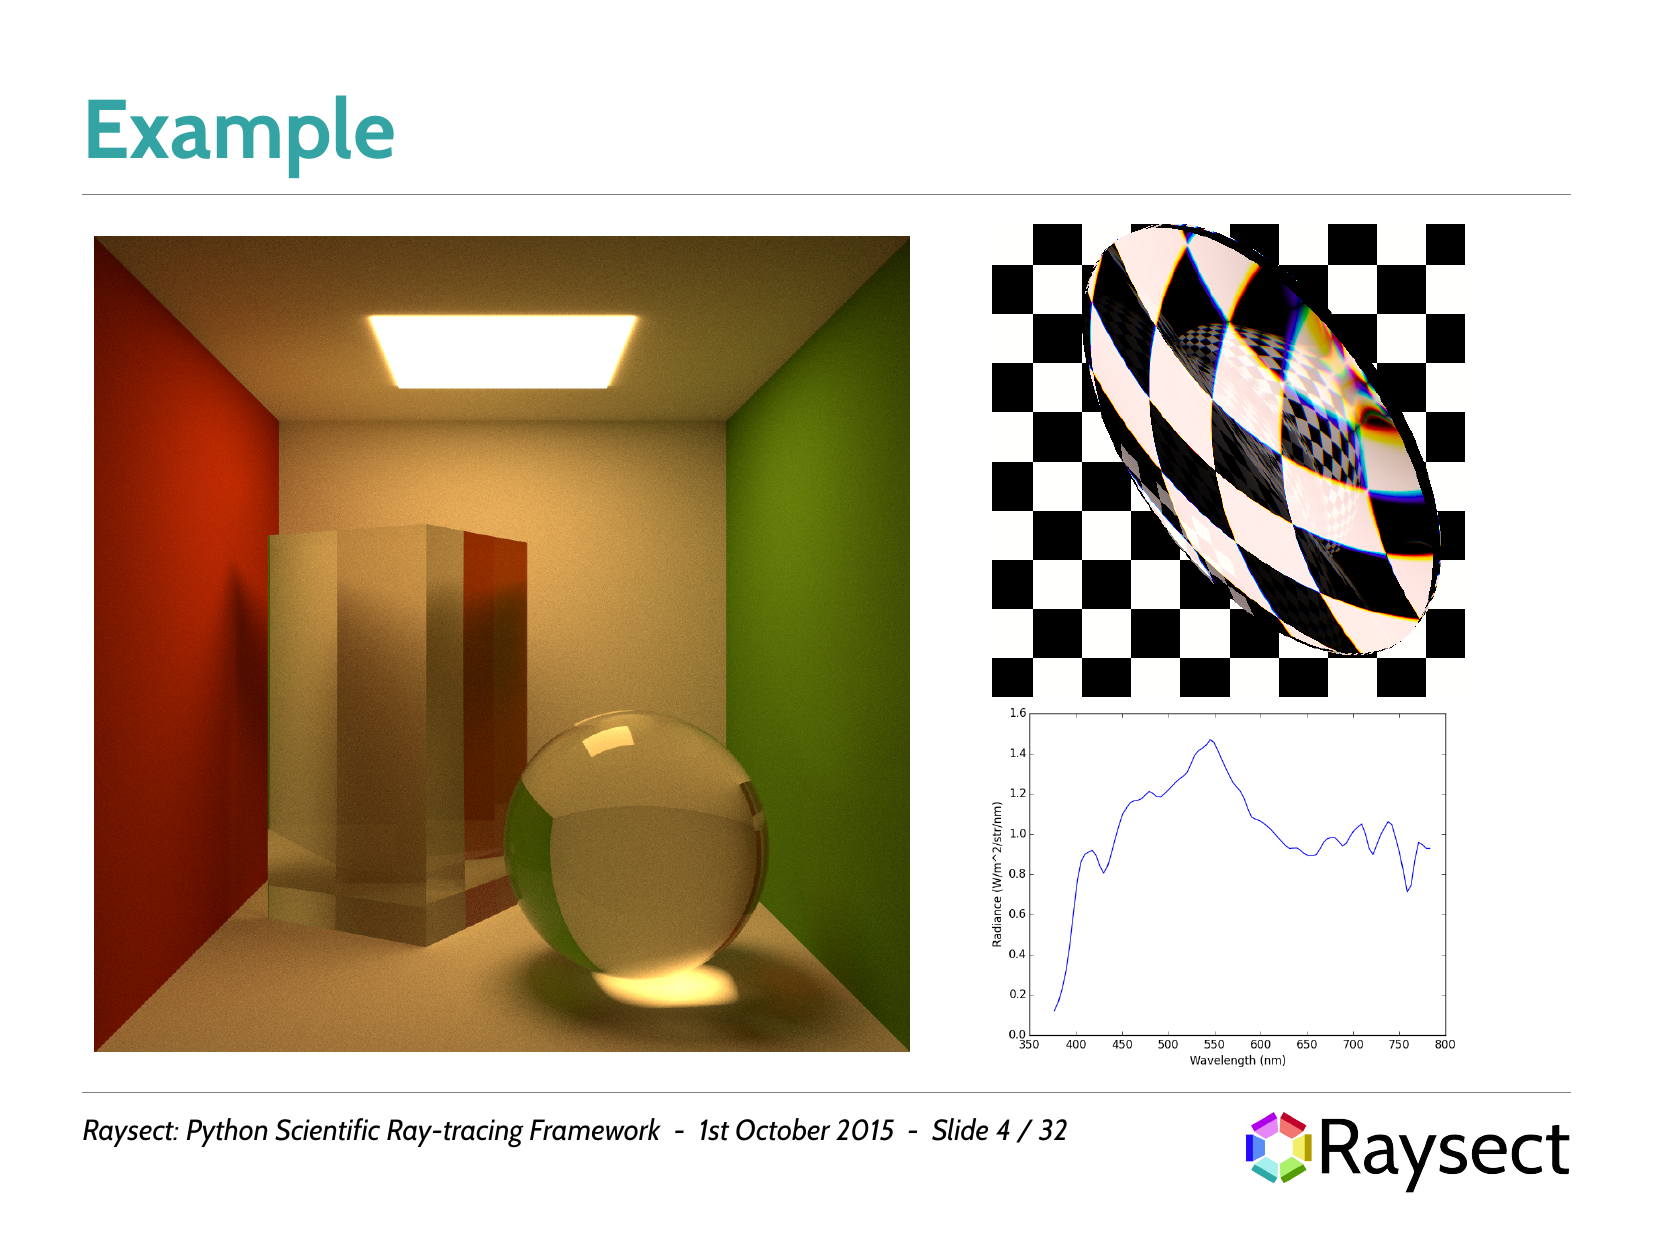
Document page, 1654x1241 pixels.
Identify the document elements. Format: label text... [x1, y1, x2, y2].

picture [94, 236, 910, 1052]
picture [1242, 1108, 1573, 1196]
picture [962, 224, 1499, 1075]
title Example [82, 70, 1571, 187]
